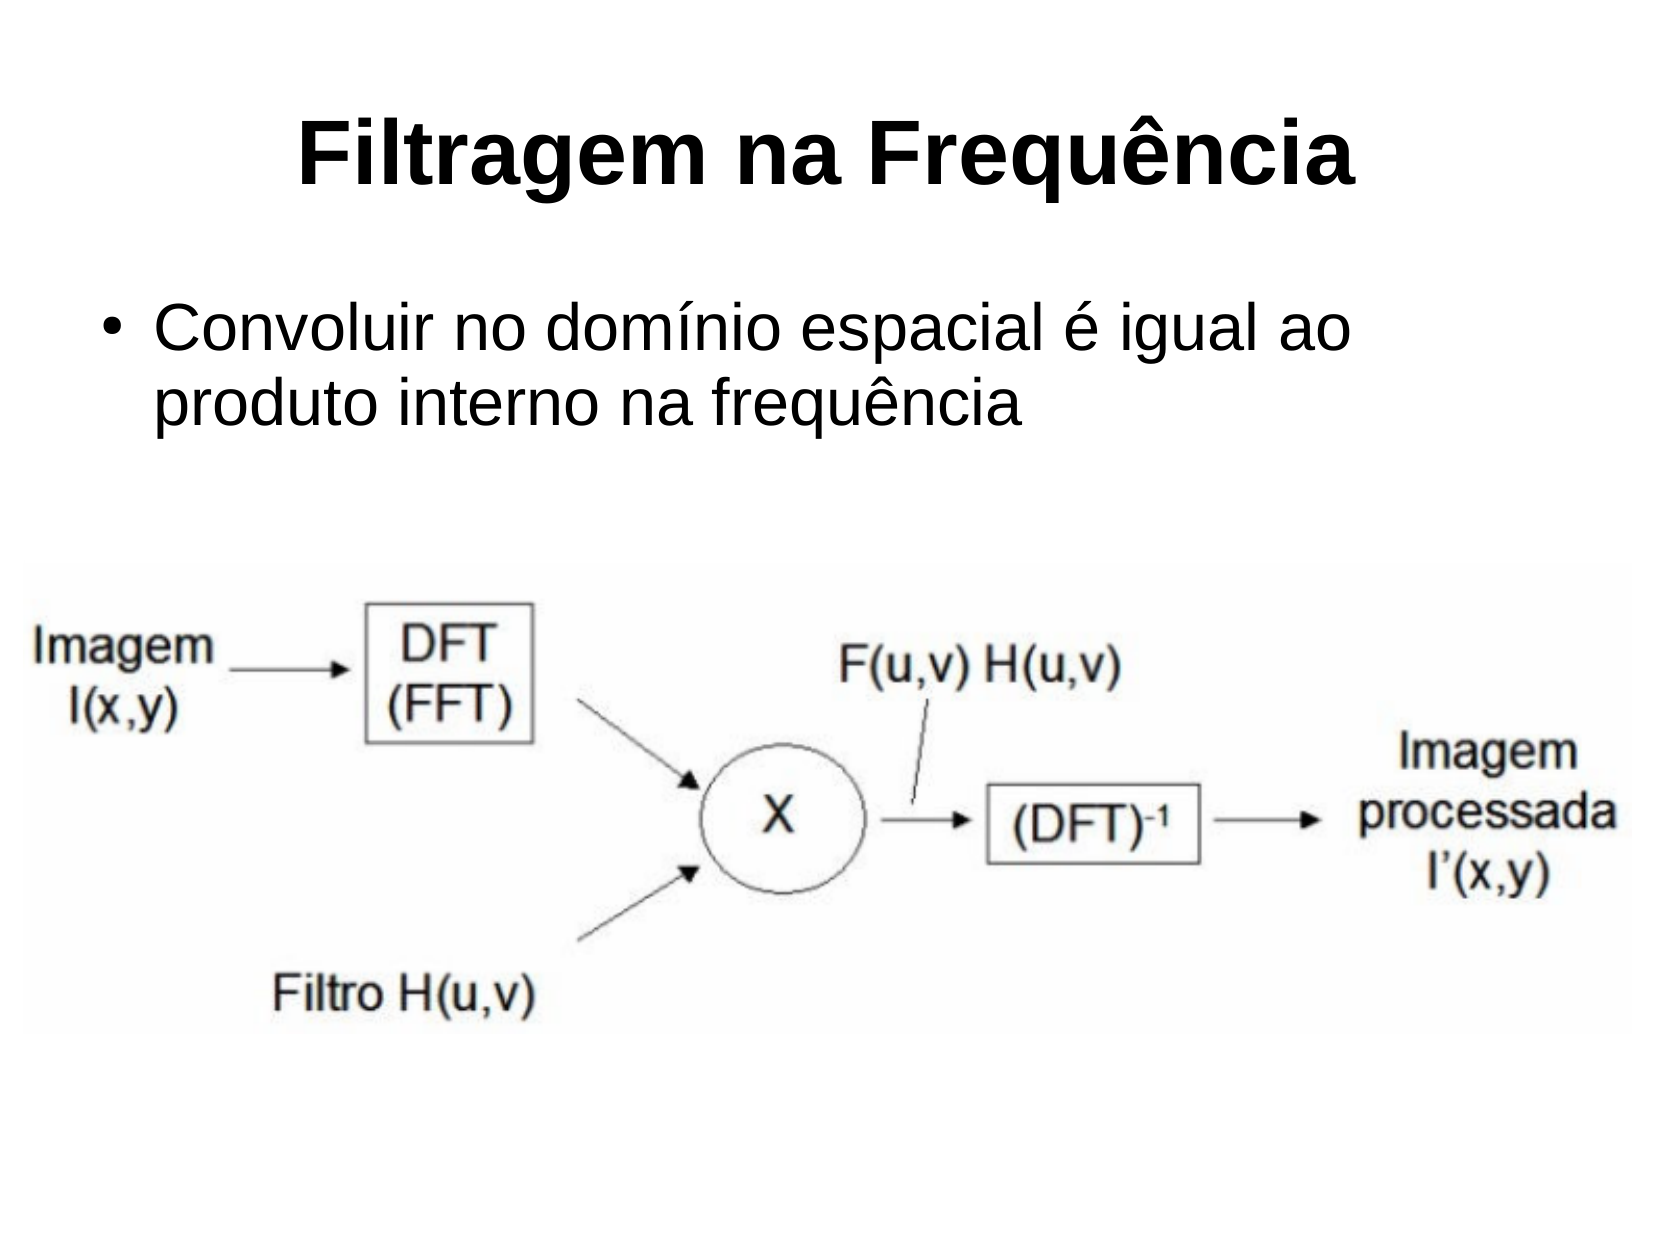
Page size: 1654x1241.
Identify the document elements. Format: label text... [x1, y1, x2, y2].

list Convoluir no domínio espacial é igual ao produto interno na frequência [82, 290, 1571, 473]
title Filtragem na Frequência [82, 49, 1571, 257]
picture [23, 560, 1632, 1034]
